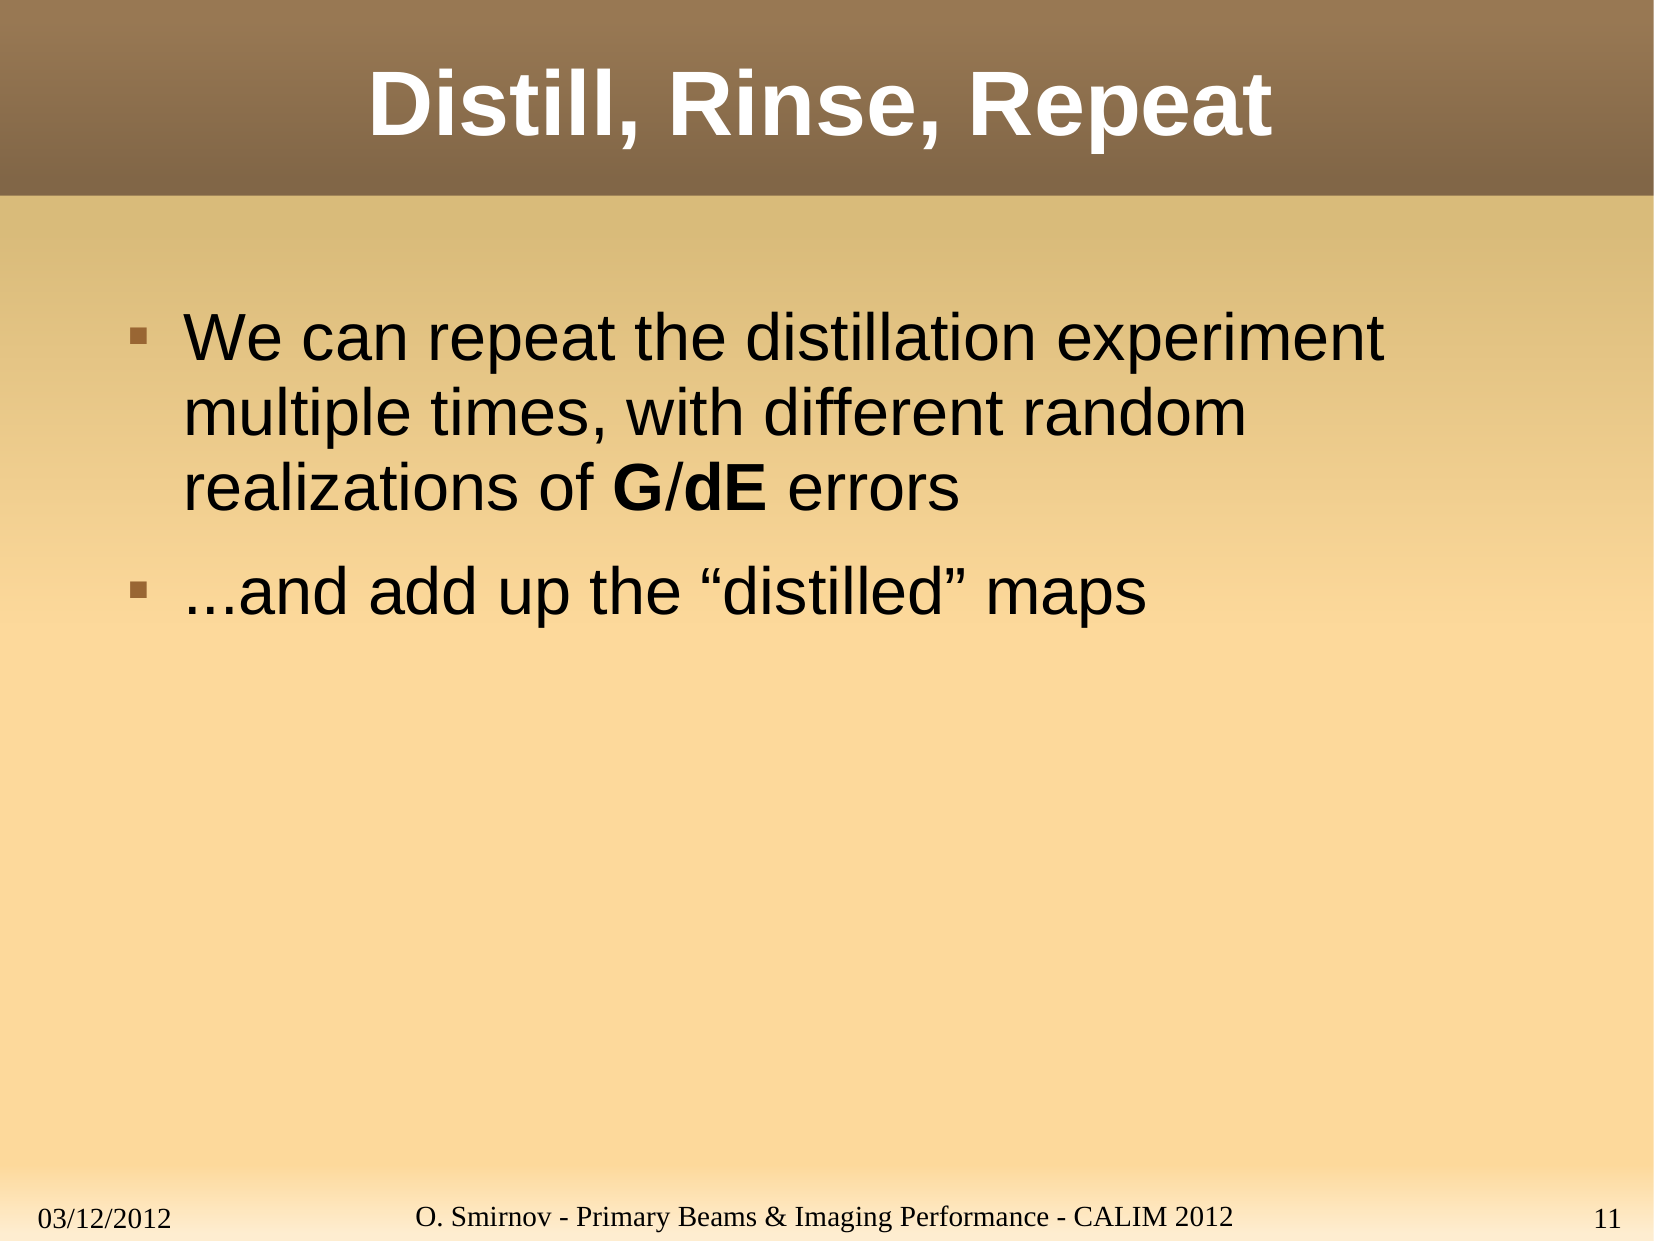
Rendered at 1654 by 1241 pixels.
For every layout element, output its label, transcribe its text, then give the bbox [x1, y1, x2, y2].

title Distill, Rinse, Repeat [76, 0, 1565, 208]
picture [0, 0, 1654, 1241]
list We can repeat the distillation experiment multiple times, with different random realizations of G/dE errors ...and add up the “distilled” maps [112, 300, 1601, 1119]
